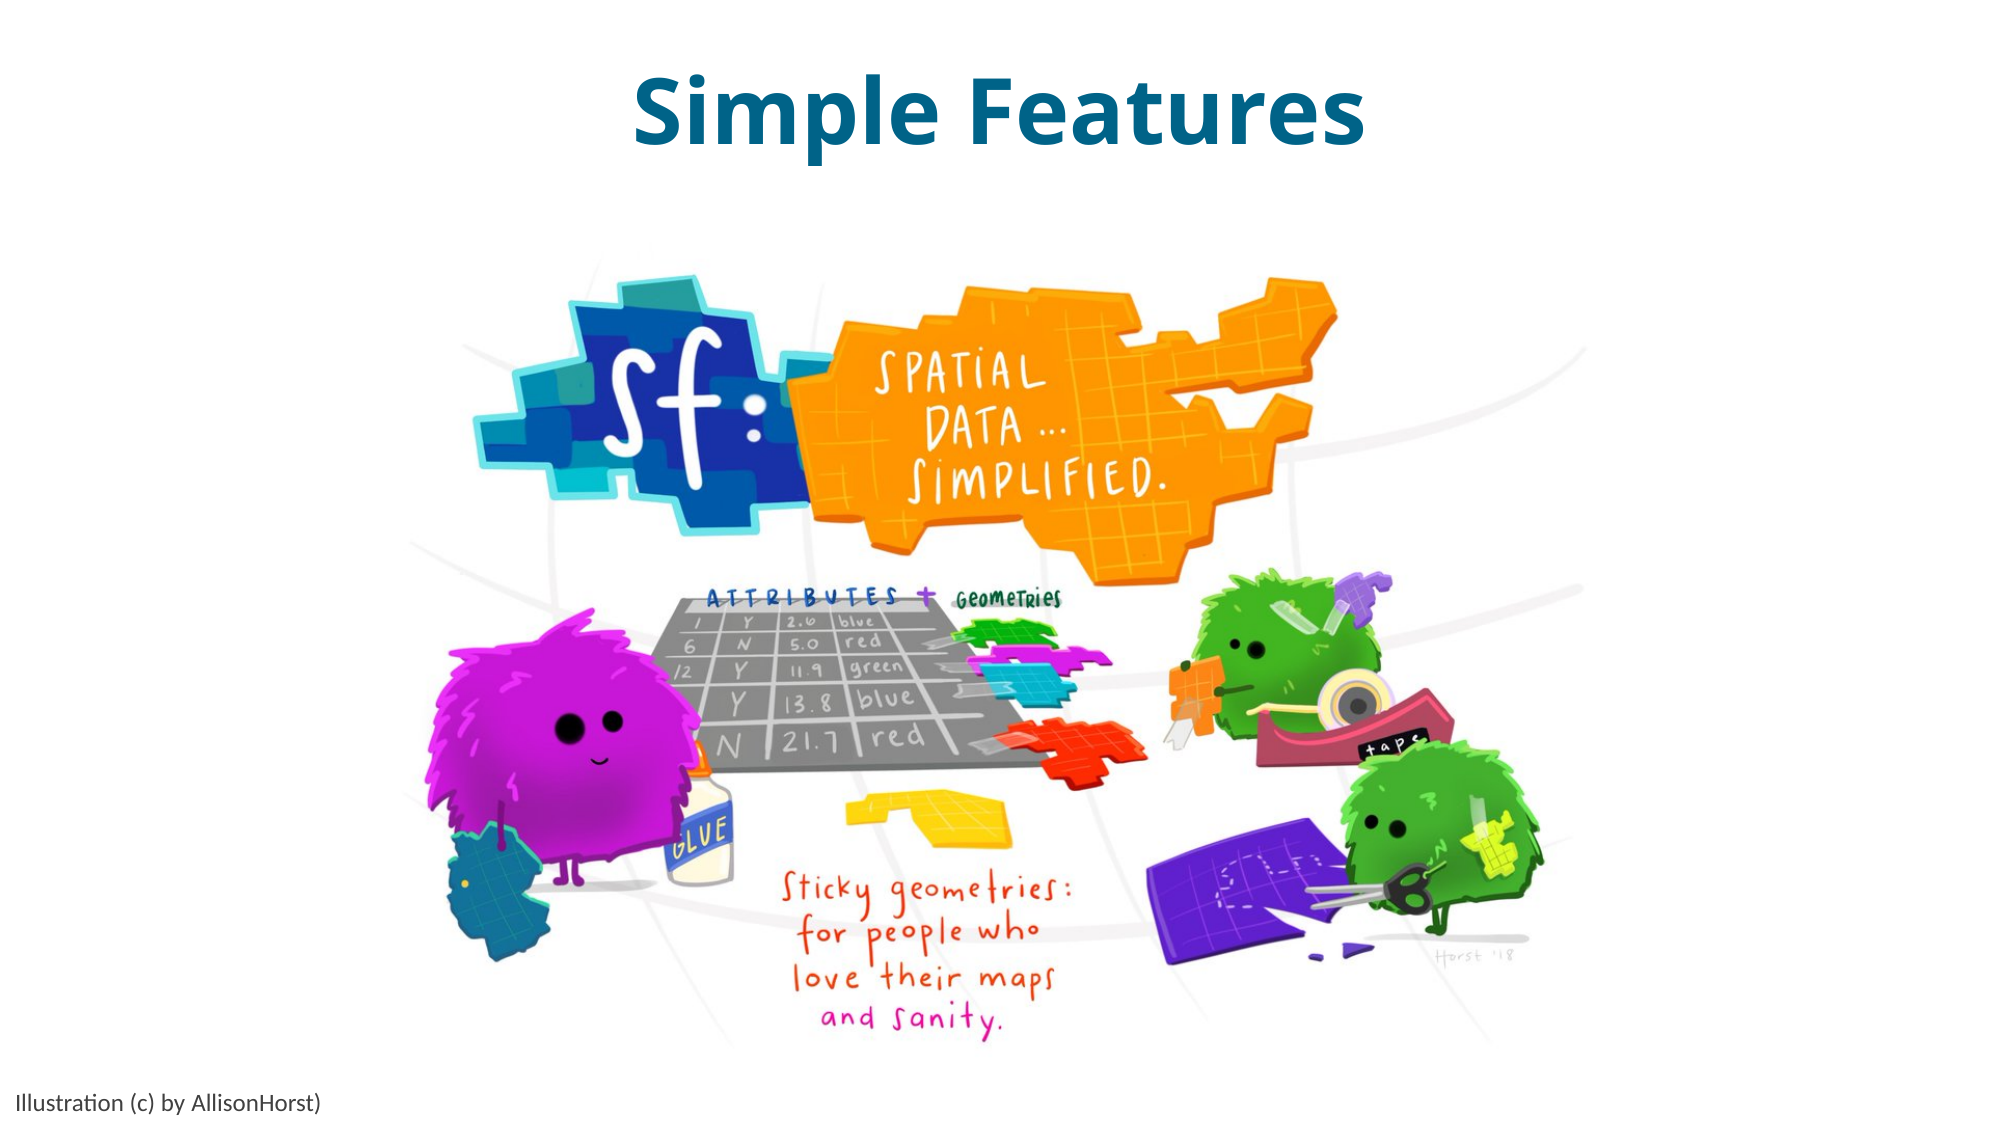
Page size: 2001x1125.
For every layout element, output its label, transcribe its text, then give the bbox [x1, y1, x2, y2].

title Simple Features [0, 27, 2000, 204]
picture [377, 193, 1623, 1117]
text_box Illustration (c) by Allison Horst) [0, 1082, 378, 1125]
